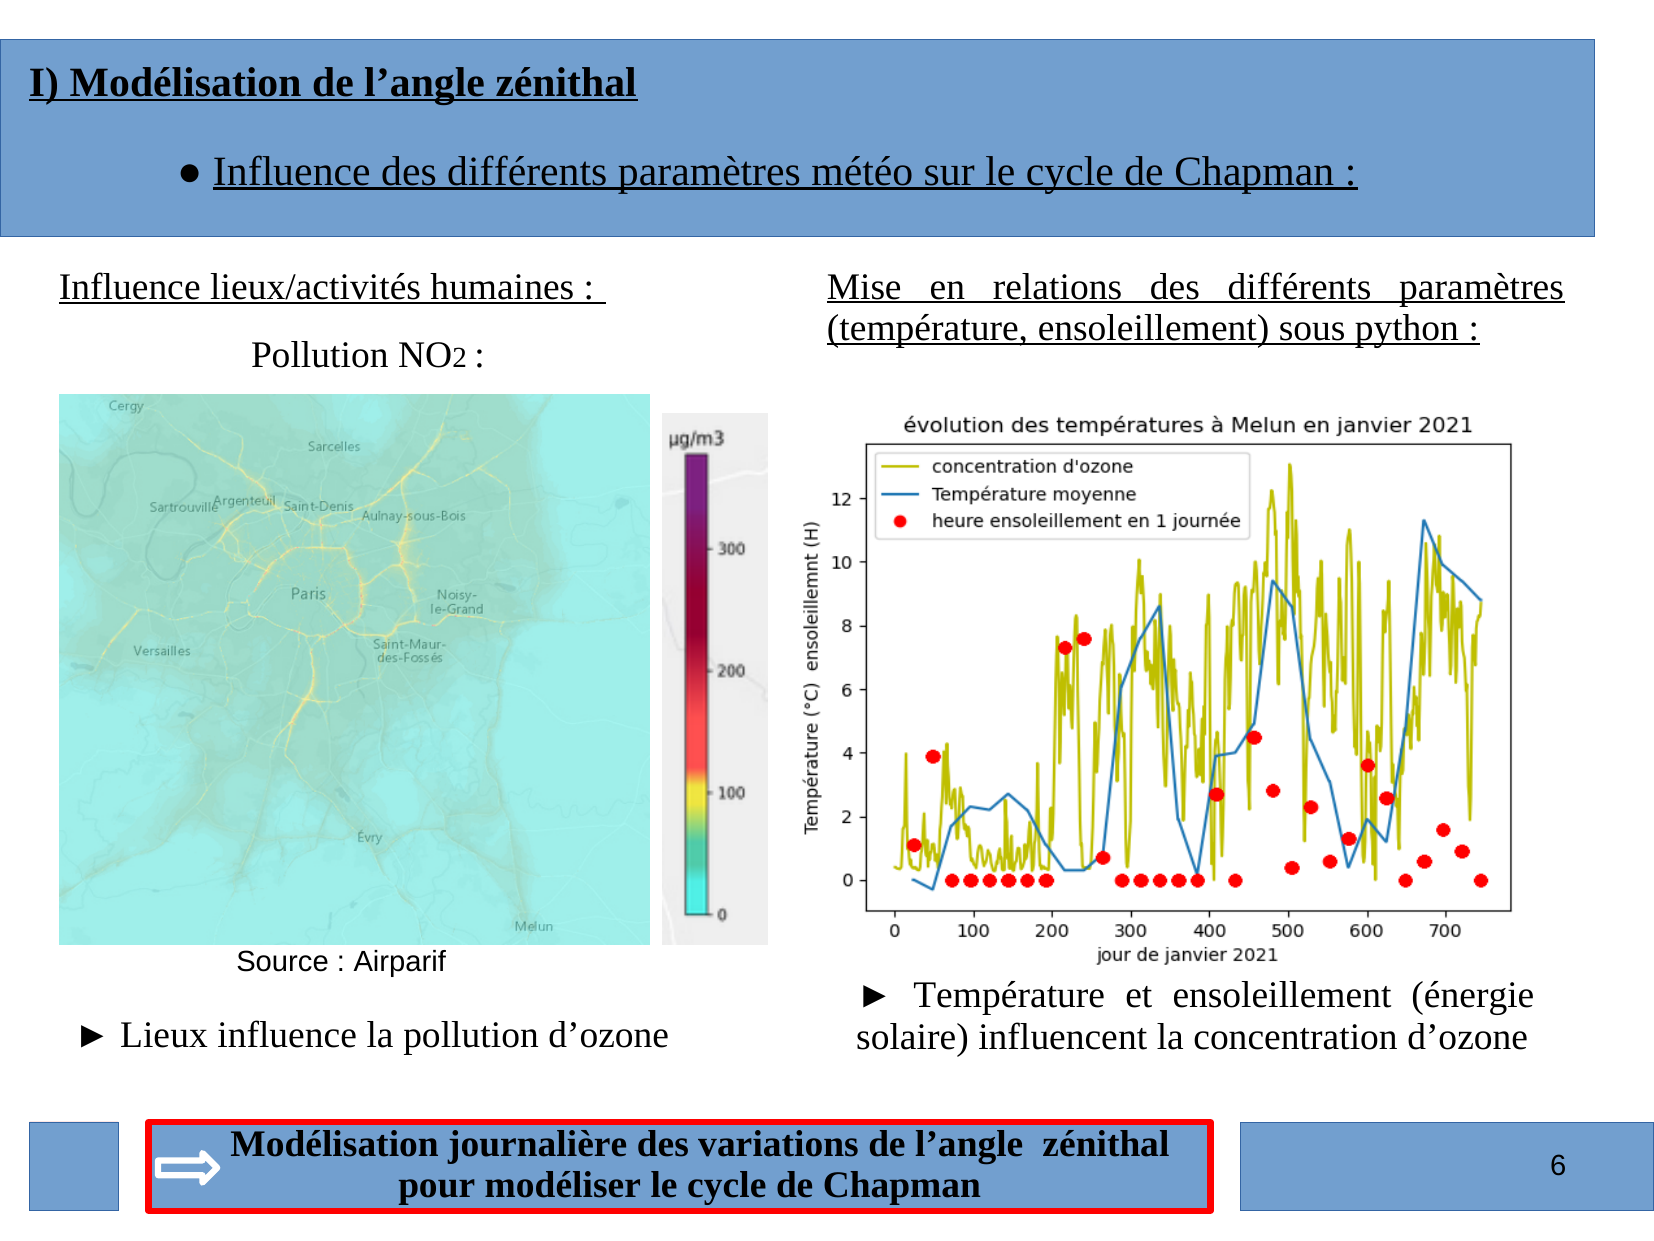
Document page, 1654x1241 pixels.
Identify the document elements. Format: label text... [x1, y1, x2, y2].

text_box Influence lieux/activités humaines : [59, 265, 715, 350]
picture [771, 383, 1565, 975]
text_box Mise en relations des différents paramètres (température, ensoleillement) sous python : [826, 265, 1565, 383]
picture [59, 394, 650, 945]
text_box Pollution NO2 : [236, 326, 513, 384]
text_box Source : Airparif [236, 944, 562, 978]
text_box I) Modélisation de l’angle zénithal [28, 59, 945, 153]
text_box Modélisation journalière des variations de l’angle zénithal pour modéliser le cycle de Chapman [169, 1125, 1207, 1208]
picture [662, 413, 768, 945]
text_box ► Lieux influence la pollution d’ozone [59, 1006, 768, 1063]
text_box 6 [1535, 1141, 1654, 1206]
text_box ► Température et ensoleillement (énergie solaire) influencent la concentration d’ozone [856, 974, 1536, 1101]
text_box [158, 1153, 218, 1183]
text_box ● Influence des différents paramètres météo sur le cycle de Chapman : [177, 147, 1506, 241]
